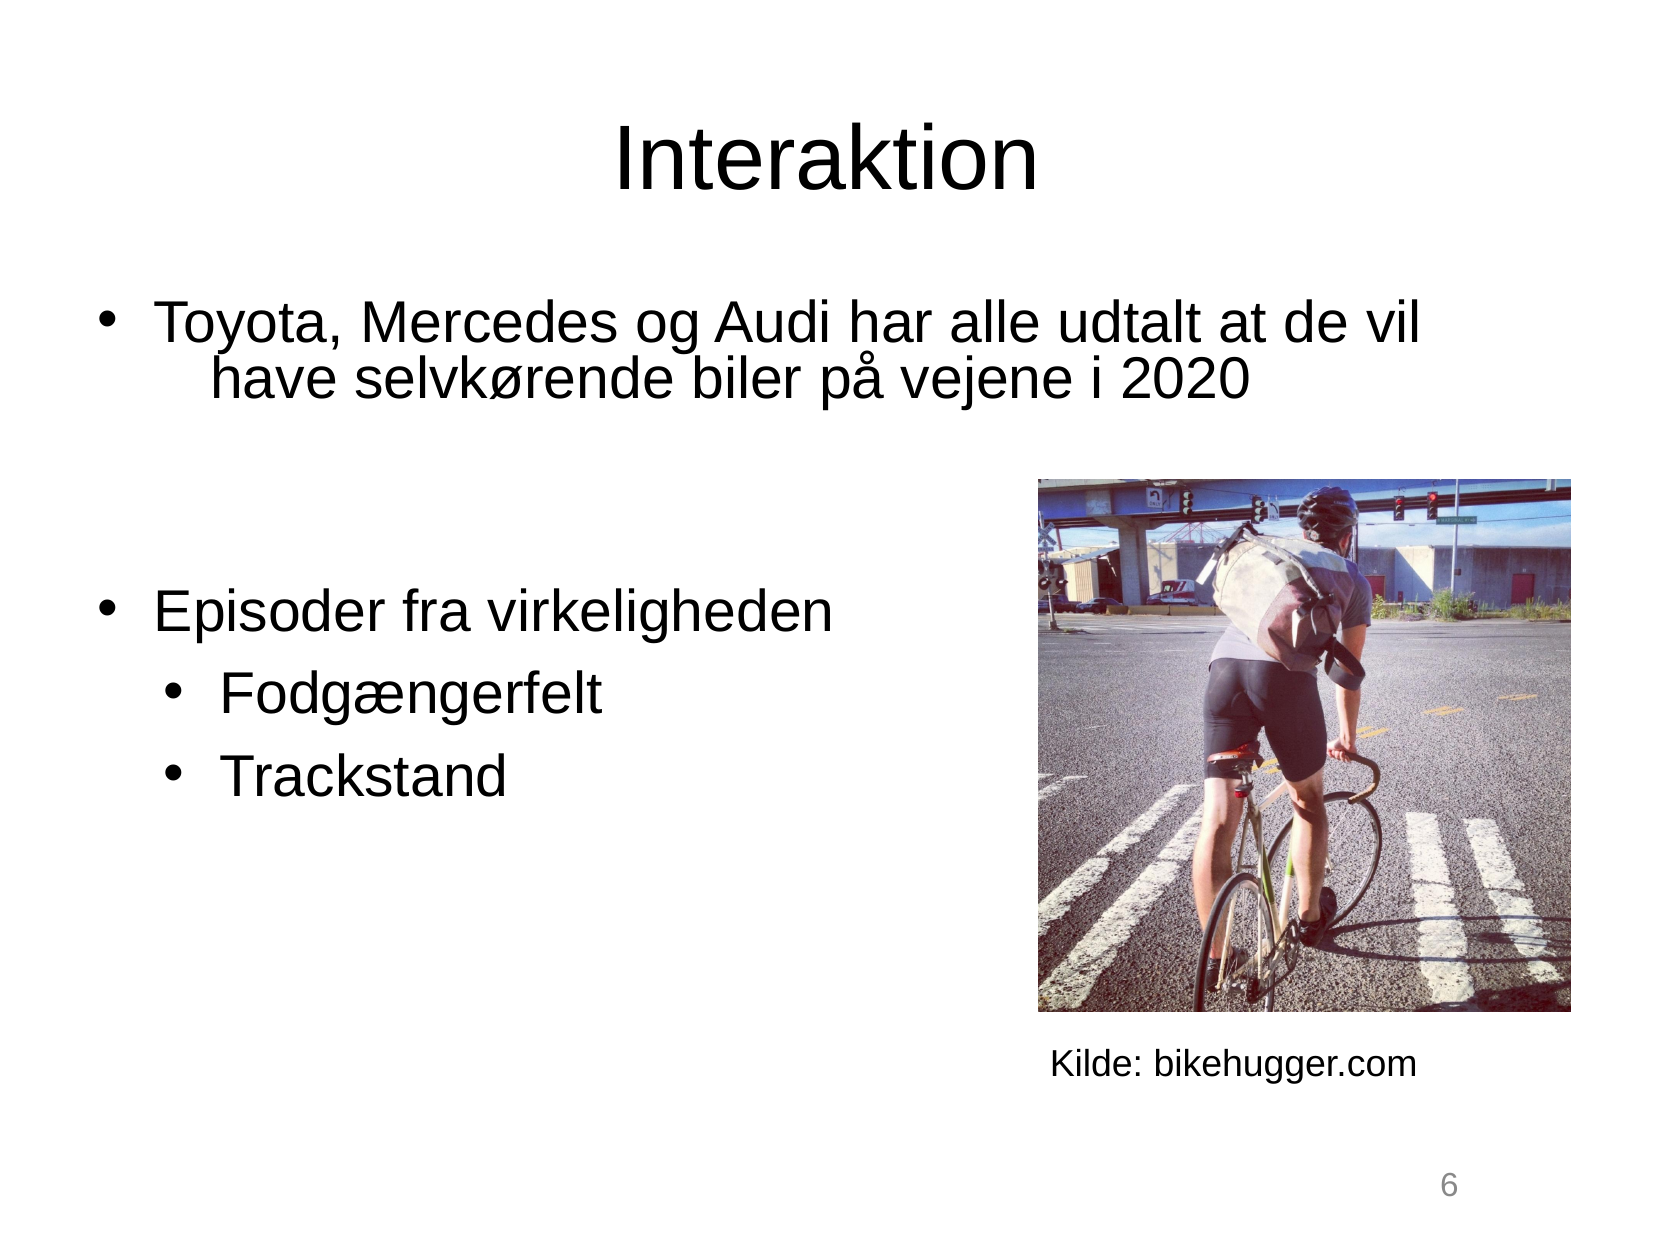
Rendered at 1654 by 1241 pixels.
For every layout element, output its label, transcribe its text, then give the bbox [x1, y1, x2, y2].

picture [1038, 479, 1571, 1013]
list Toyota, Mercedes og Audi har alle udtalt at de vil have selvkørende biler på vejene i 2020 Episoder fra virkeligheden Fodgængerfelt Trackstand [82, 289, 1571, 1108]
text_box Kilde: bikehugger.com [1035, 1035, 1471, 1092]
title Interaktion [82, 49, 1571, 257]
